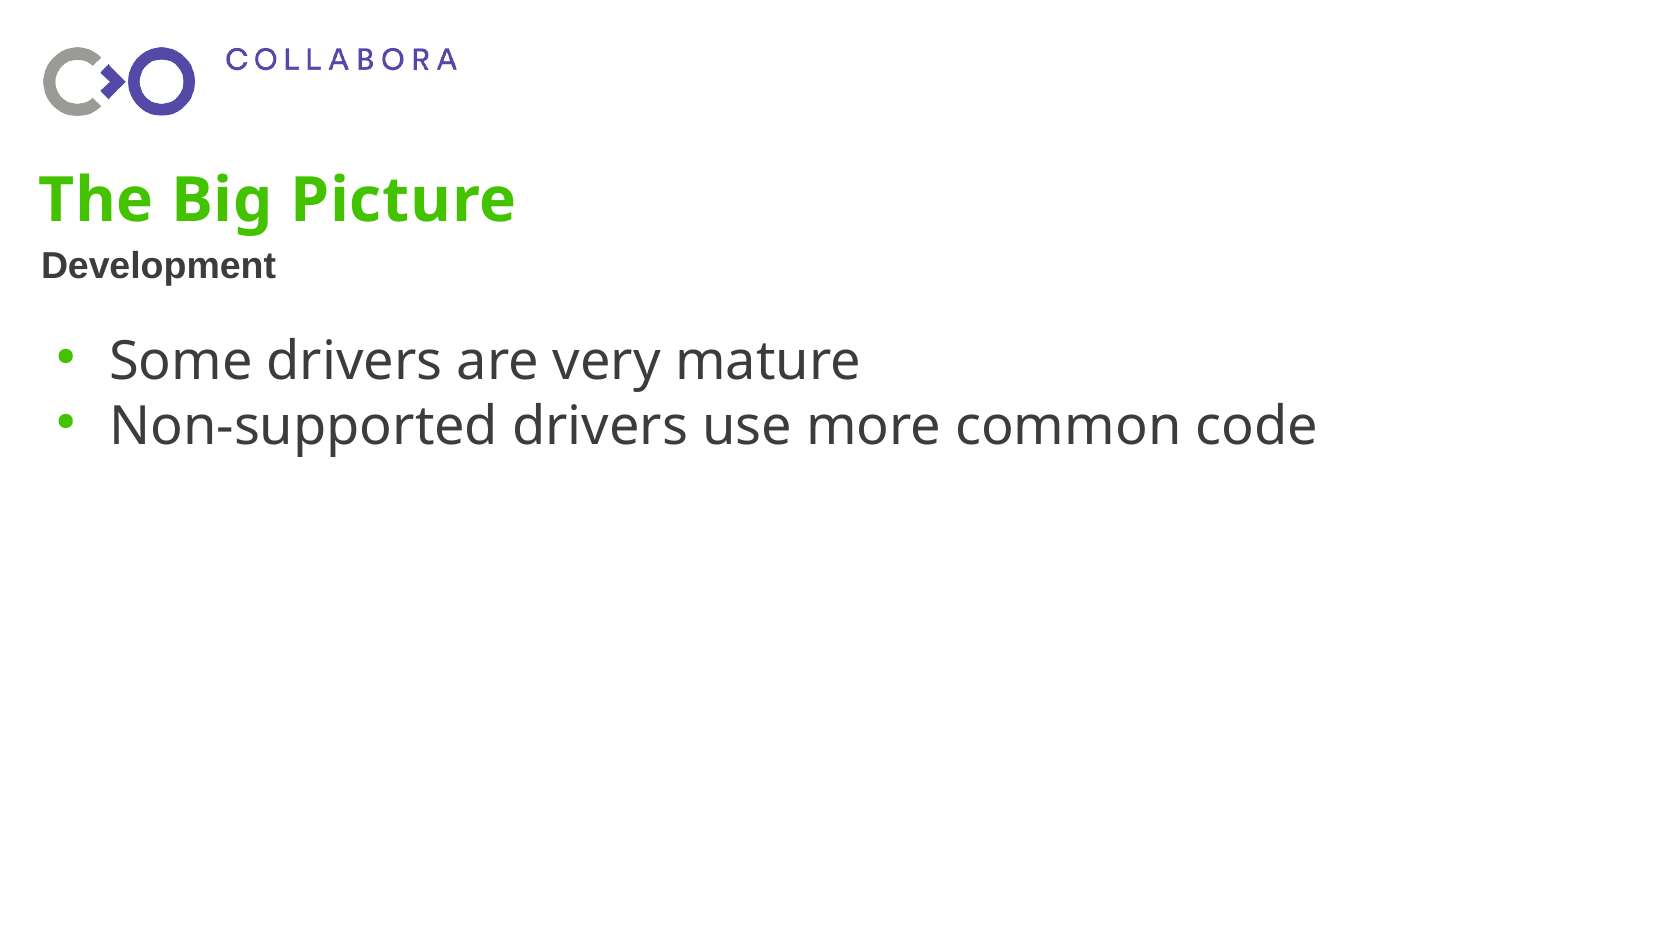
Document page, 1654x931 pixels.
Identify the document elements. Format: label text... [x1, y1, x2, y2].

text_box Development [41, 240, 1614, 290]
picture [43, 47, 457, 116]
list Some drivers are very mature Non-supported drivers use more common code [38, 325, 1614, 581]
title The Big Picture [38, 159, 1614, 216]
